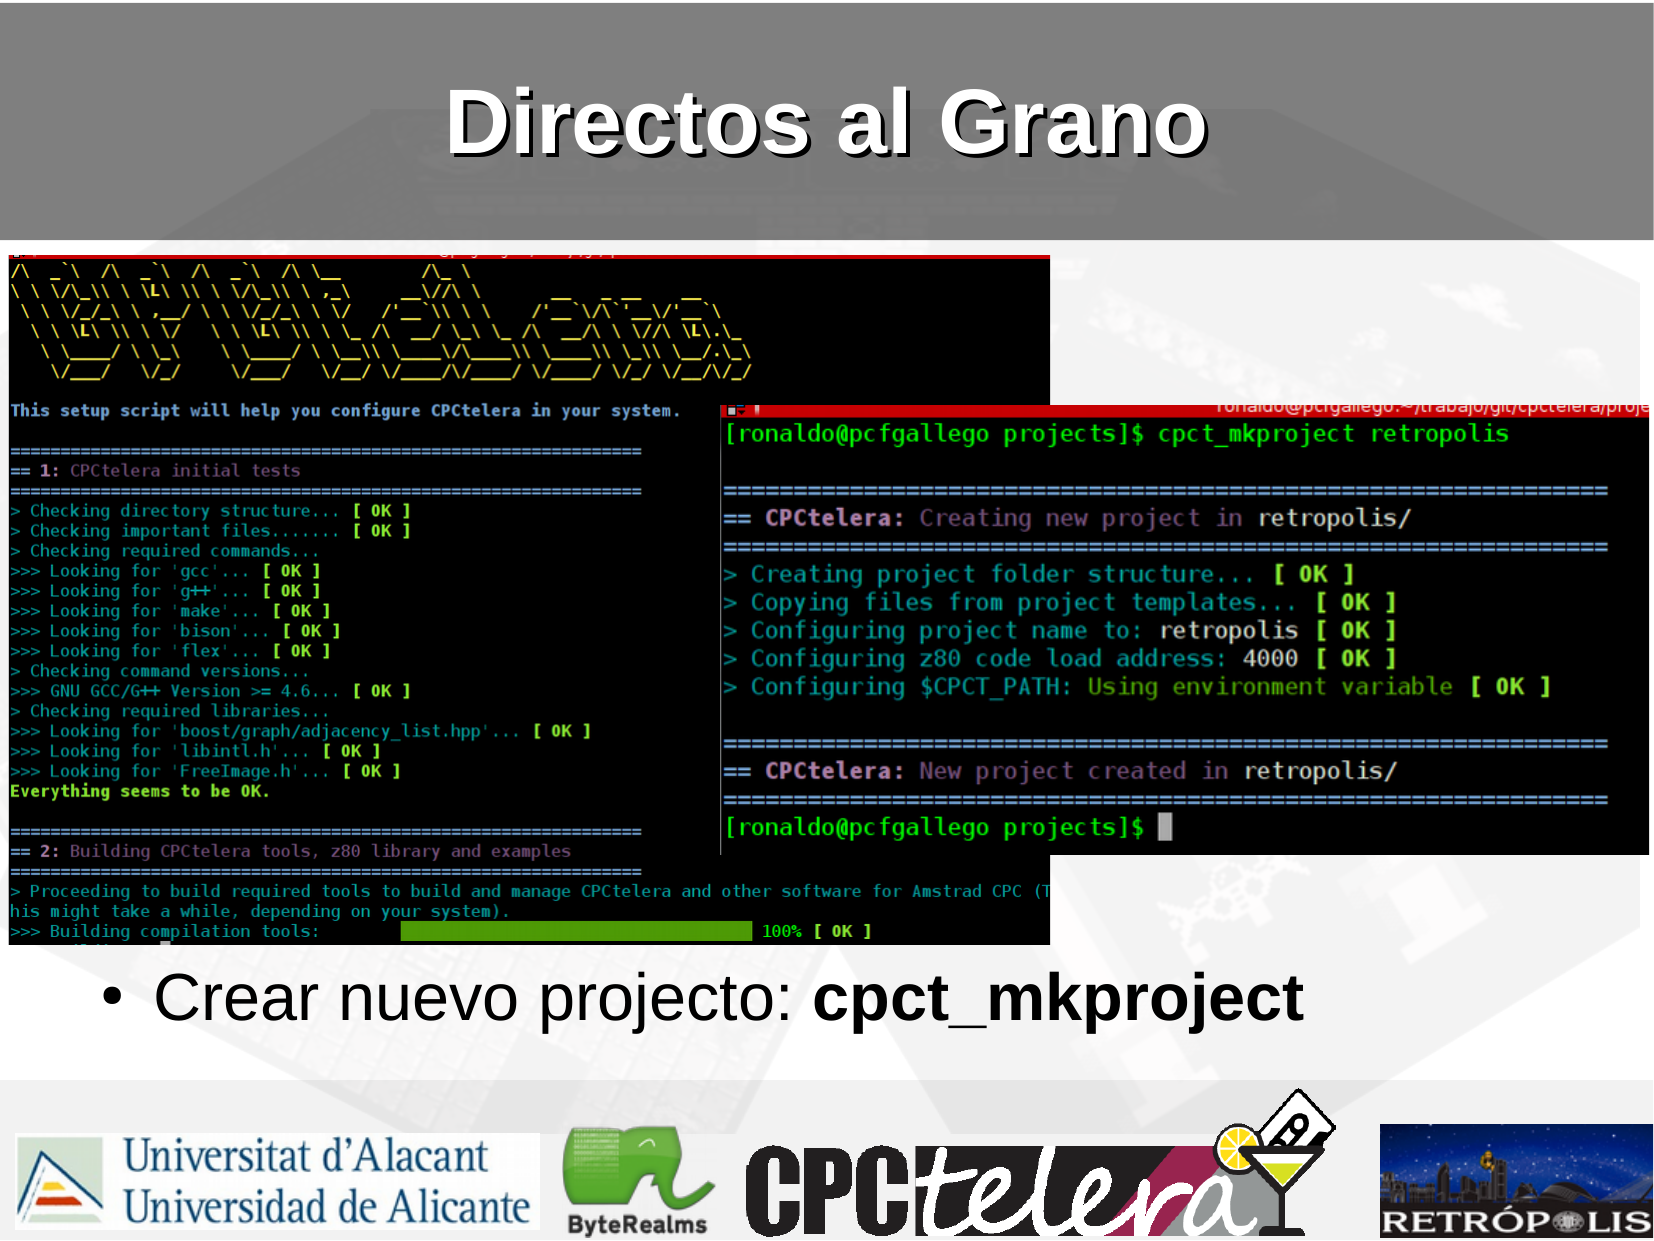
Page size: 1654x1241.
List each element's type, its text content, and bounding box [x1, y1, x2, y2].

title Directos al Grano [0, 2, 1654, 241]
picture [0, 241, 1654, 1238]
list Crear nuevo projecto: cpct_mkproject [82, 960, 1571, 1051]
